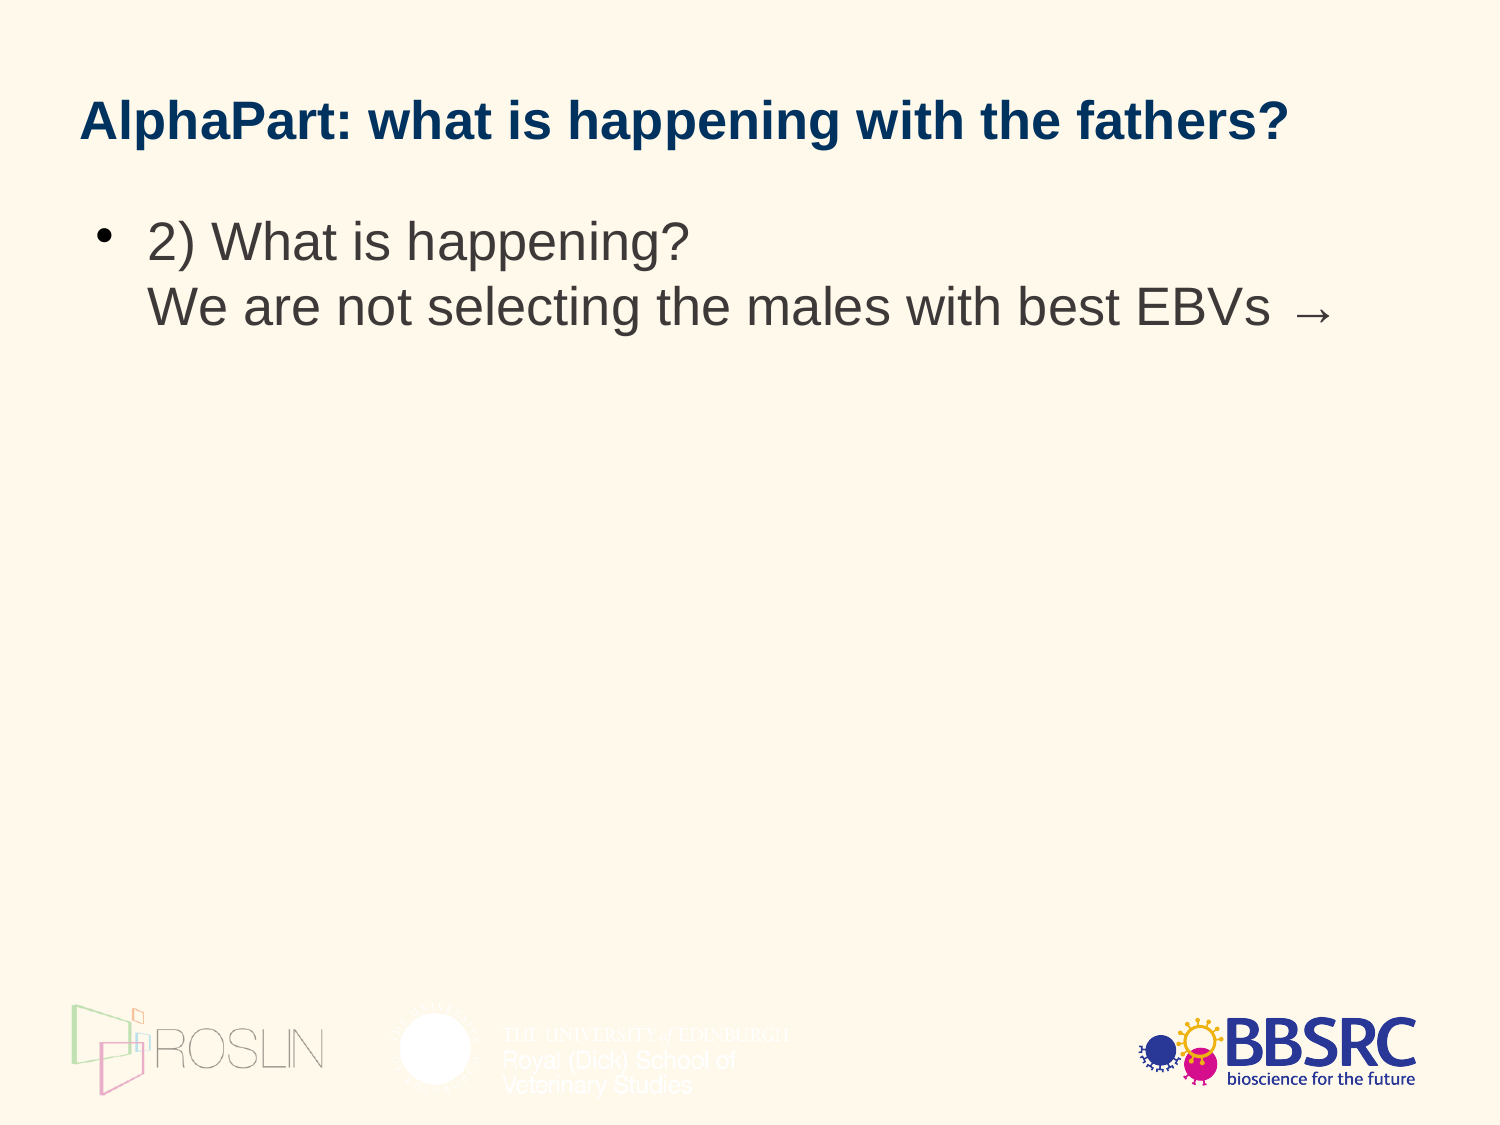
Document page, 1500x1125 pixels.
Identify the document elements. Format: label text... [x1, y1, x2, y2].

picture [1137, 1014, 1416, 1092]
picture [64, 969, 336, 1118]
text_box AlphaPart: what is happening with the fathers? [64, 78, 1425, 185]
text_box 2) What is happening? We are not selecting the males with best EBVs → [62, 198, 1425, 934]
